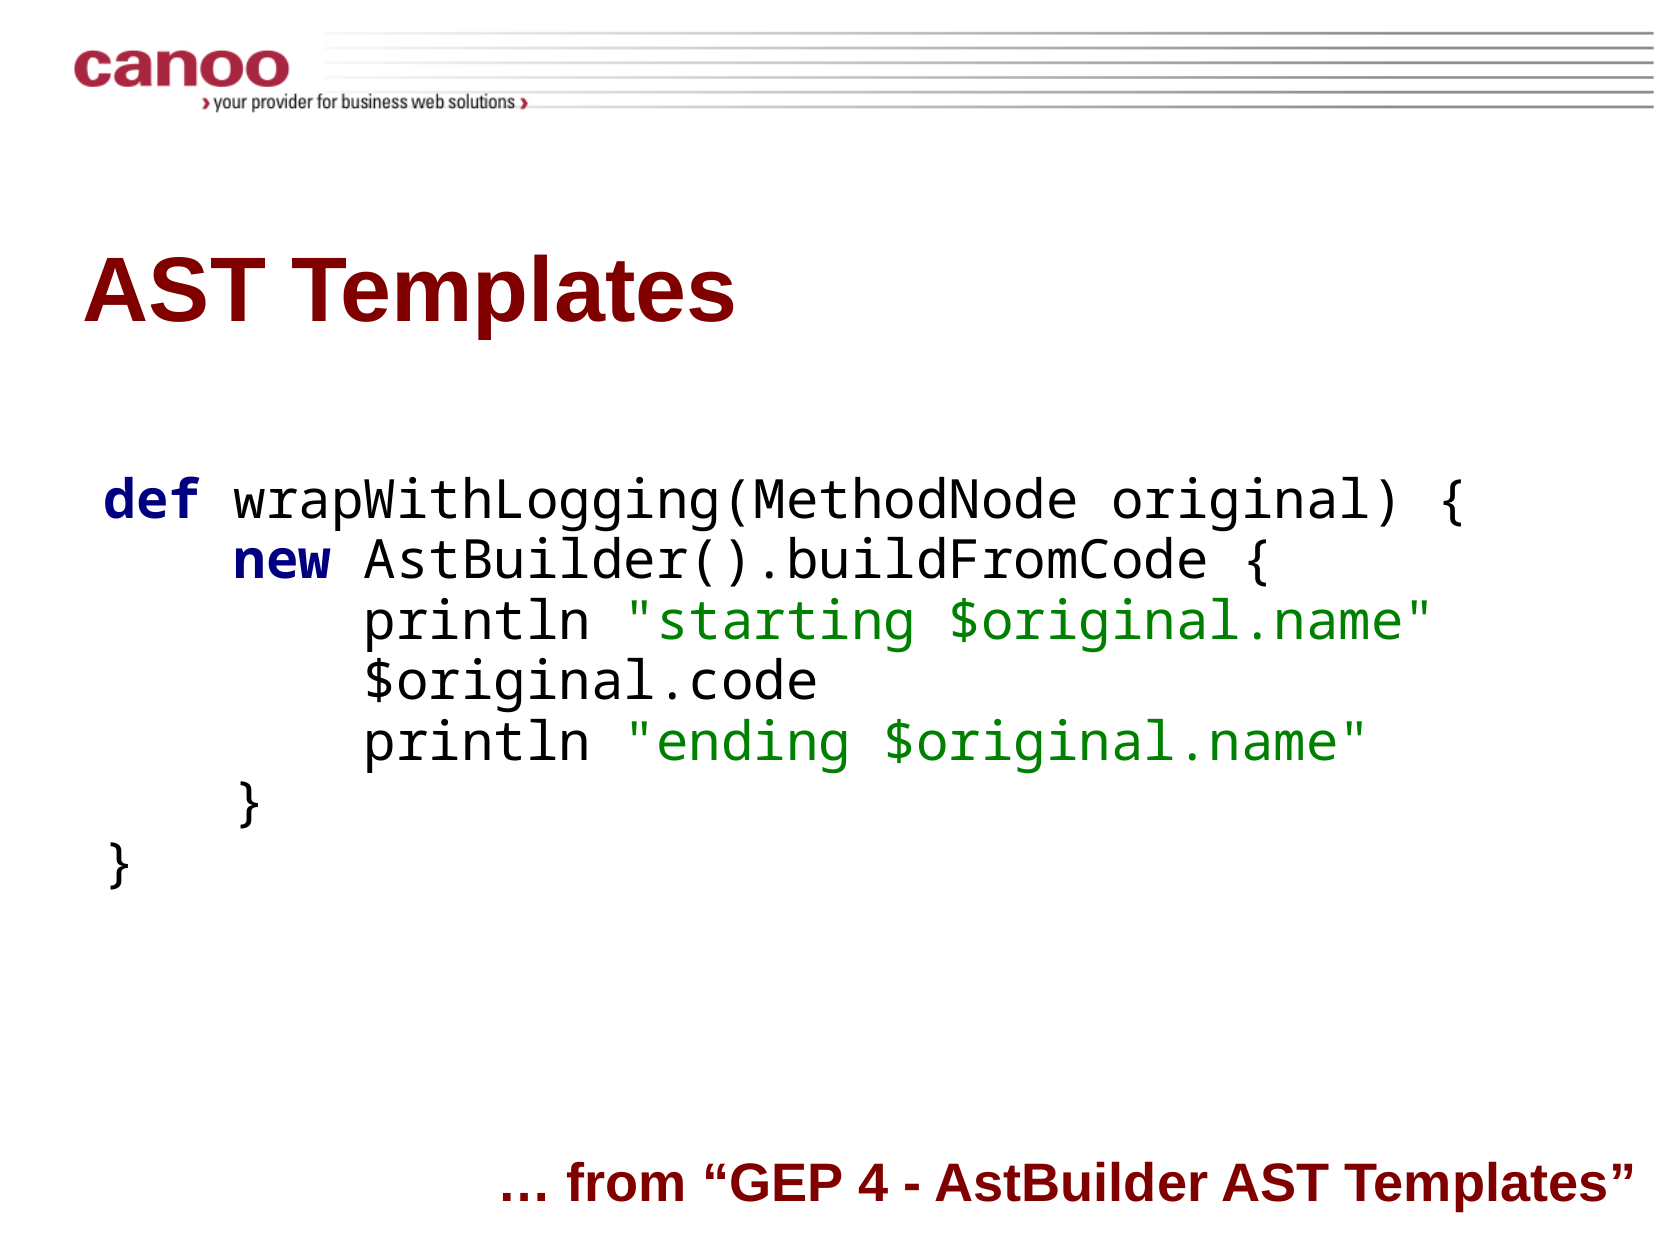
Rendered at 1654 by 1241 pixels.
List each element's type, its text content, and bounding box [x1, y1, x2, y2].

text_box def wrapWithLogging(MethodNode original) { new AstBuilder().buildFromCode { println "starting $original.name" $original.code println "ending $original.name" } } [89, 462, 1565, 1041]
title … from “GEP 4 - AstBuilder AST Templates” [0, 1078, 1638, 1241]
picture [0, 0, 1654, 166]
title AST Templates [82, 179, 1571, 387]
